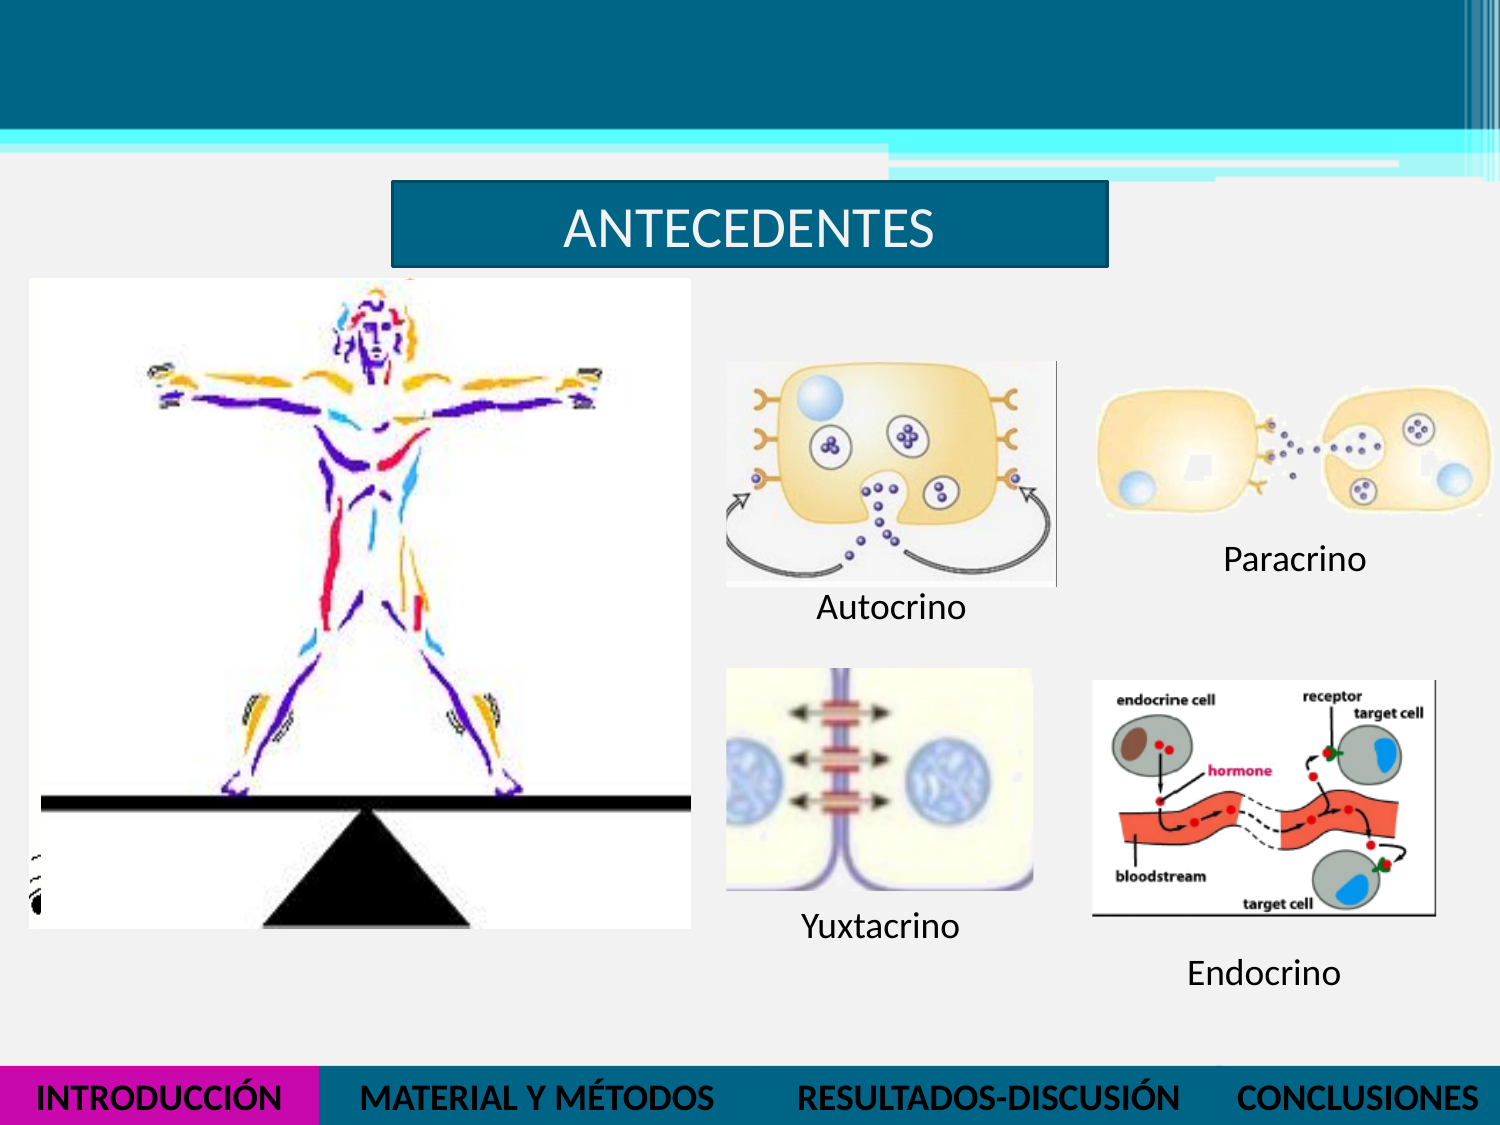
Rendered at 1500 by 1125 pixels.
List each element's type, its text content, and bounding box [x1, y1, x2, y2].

picture [0, 0, 1500, 182]
text_box CONCLUSIONES [1216, 1065, 1500, 1125]
text_box Yuxtacrino [786, 893, 976, 953]
picture [1096, 385, 1495, 521]
picture [726, 361, 1057, 587]
text_box Autocrino [801, 574, 982, 635]
text_box MATERIAL Y MÉTODOS [318, 1065, 755, 1125]
text_box ANTECEDENTES [392, 181, 1108, 267]
picture [1092, 680, 1437, 917]
text_box Endocrino [1172, 940, 1357, 1001]
picture [29, 278, 691, 929]
picture [726, 668, 1034, 891]
text_box INTRODUCCIÓN [0, 1065, 318, 1125]
title INTRODUCCIÓN [64, 4, 1415, 149]
text_box RESULTADOS-DISCUSIÓN [755, 1065, 1216, 1125]
text_box Paracrino [1208, 527, 1382, 587]
